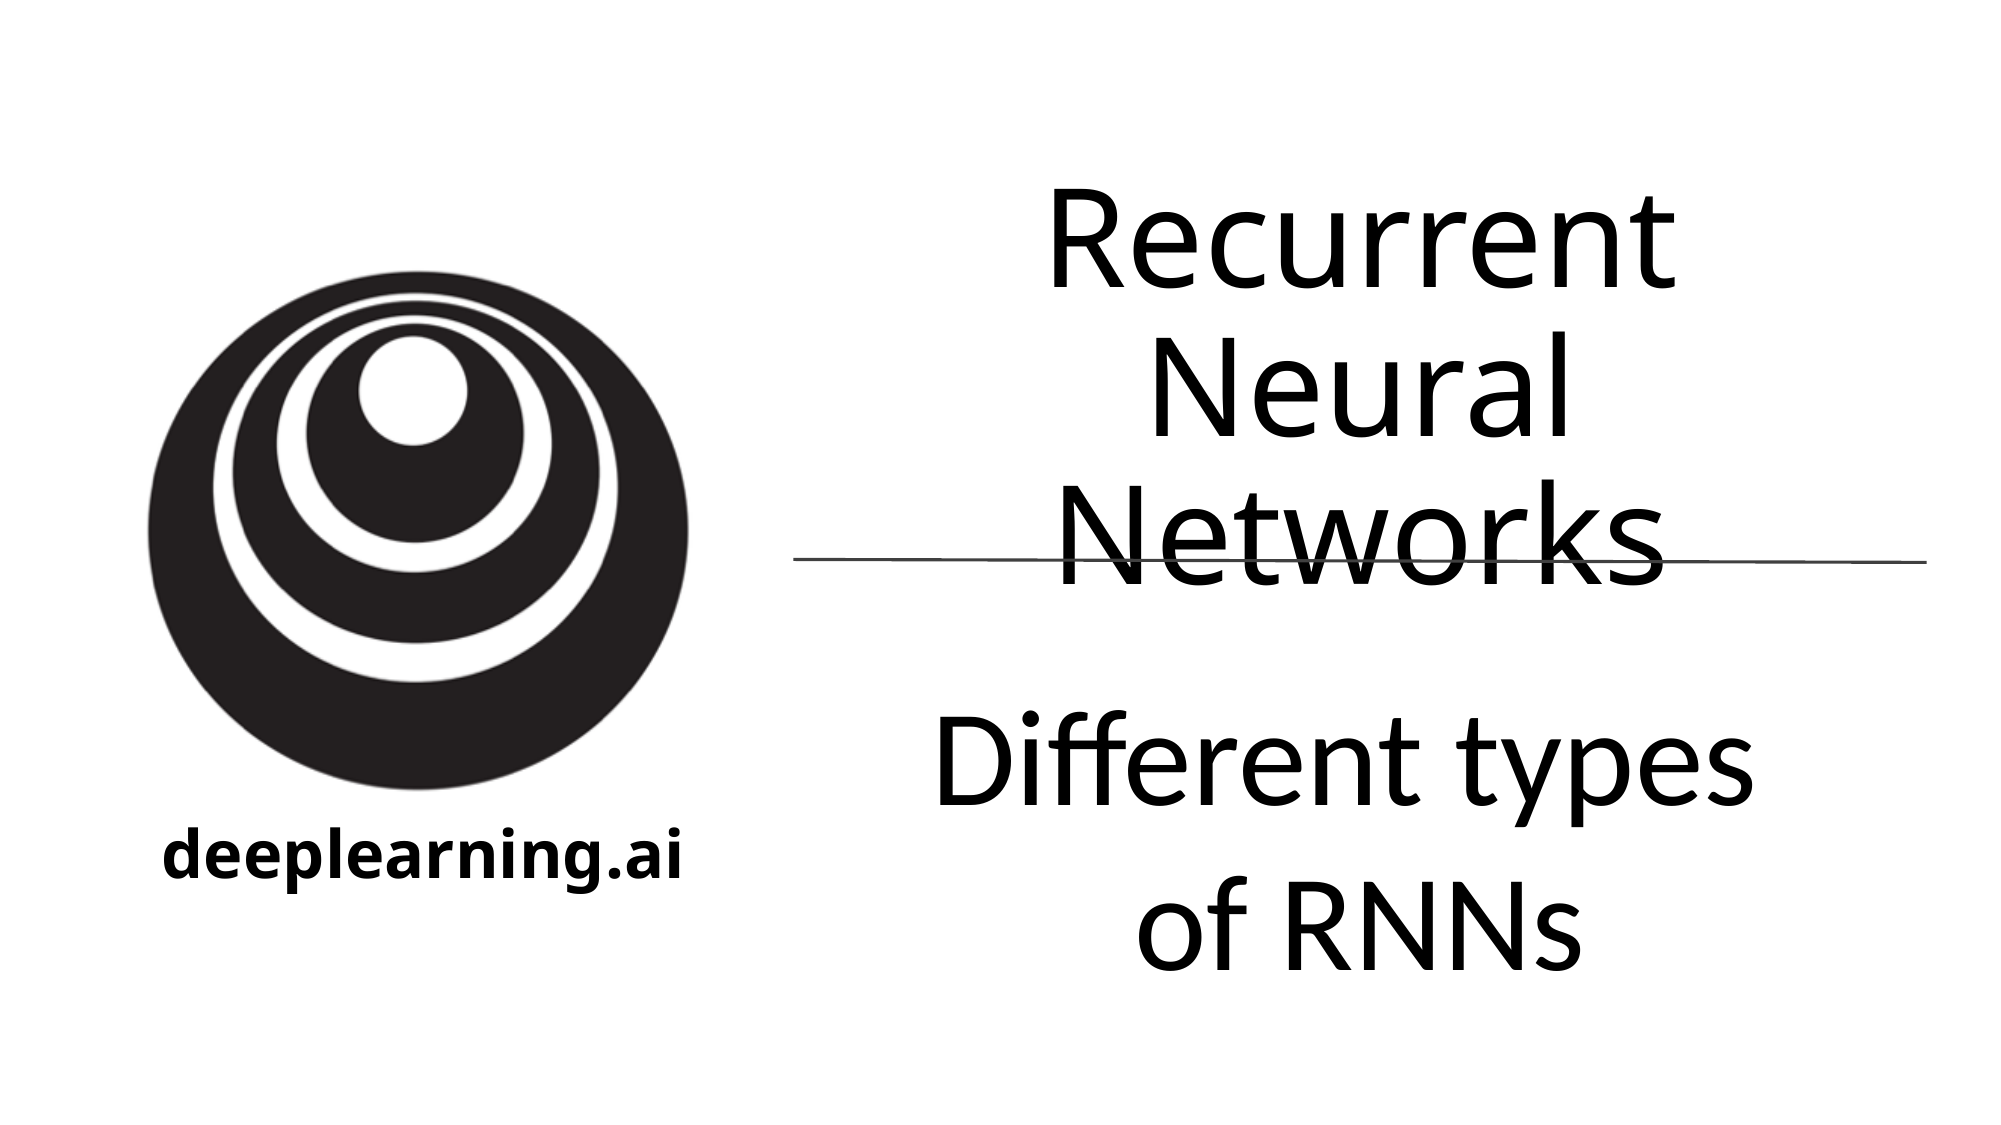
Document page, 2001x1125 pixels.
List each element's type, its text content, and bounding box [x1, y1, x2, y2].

text_box Different types of RNNs [799, 660, 1921, 1009]
text_box [179, 194, 669, 702]
title Recurrent Neural Networks [848, 161, 1872, 462]
picture [108, 234, 739, 768]
text_box deeplearning.ai [56, 768, 790, 901]
